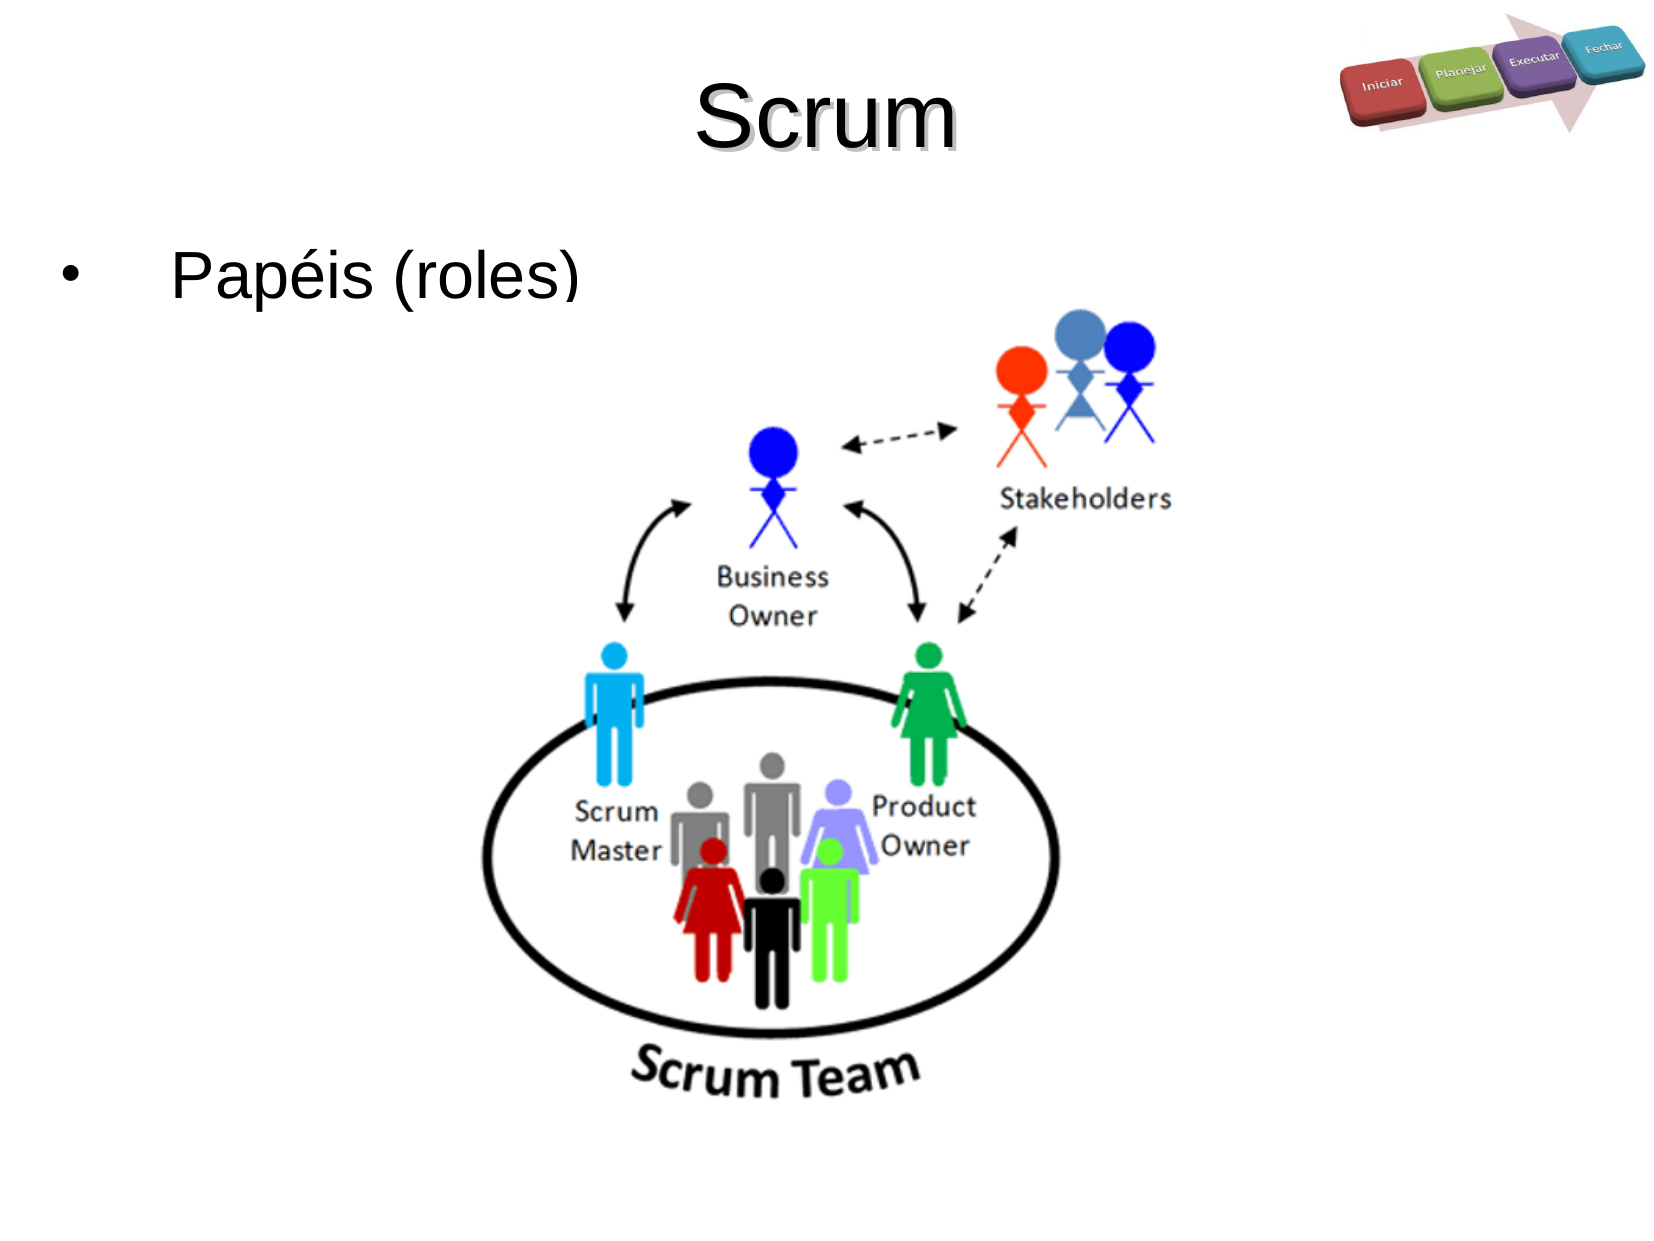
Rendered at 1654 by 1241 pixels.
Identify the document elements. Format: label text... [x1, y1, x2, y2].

title Scrum [82, 17, 1571, 210]
chart [1334, 13, 1647, 136]
text_box Papéis (roles) [59, 179, 674, 372]
chart [468, 302, 1185, 1127]
